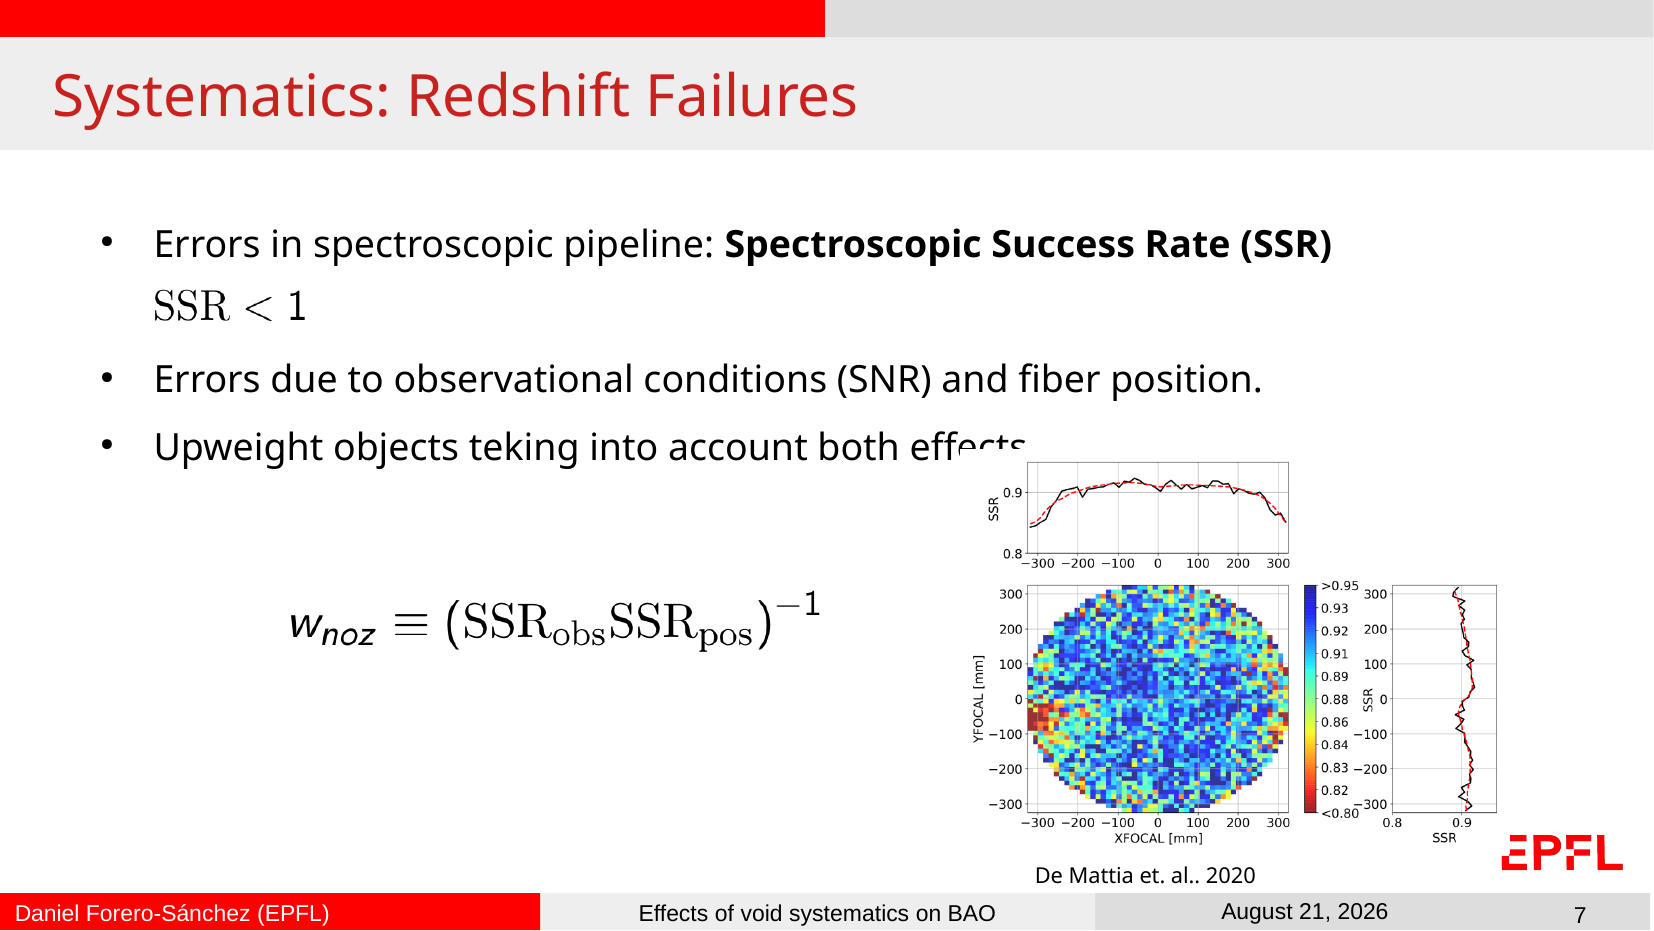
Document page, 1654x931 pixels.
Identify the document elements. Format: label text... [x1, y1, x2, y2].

picture [150, 284, 312, 331]
text_box De Mattia et. al.. 2020 [1020, 853, 1321, 901]
picture [960, 449, 1510, 854]
picture [1487, 820, 1638, 885]
title Systematics: Redshift Failures [52, 37, 1066, 151]
list Errors in spectroscopic pipeline: Spectroscopic Success Rate (SSR) Errors due to observational conditions (SNR) and fiber position. Upweight objects teking into account both effects. [82, 217, 1571, 871]
picture [283, 569, 826, 679]
